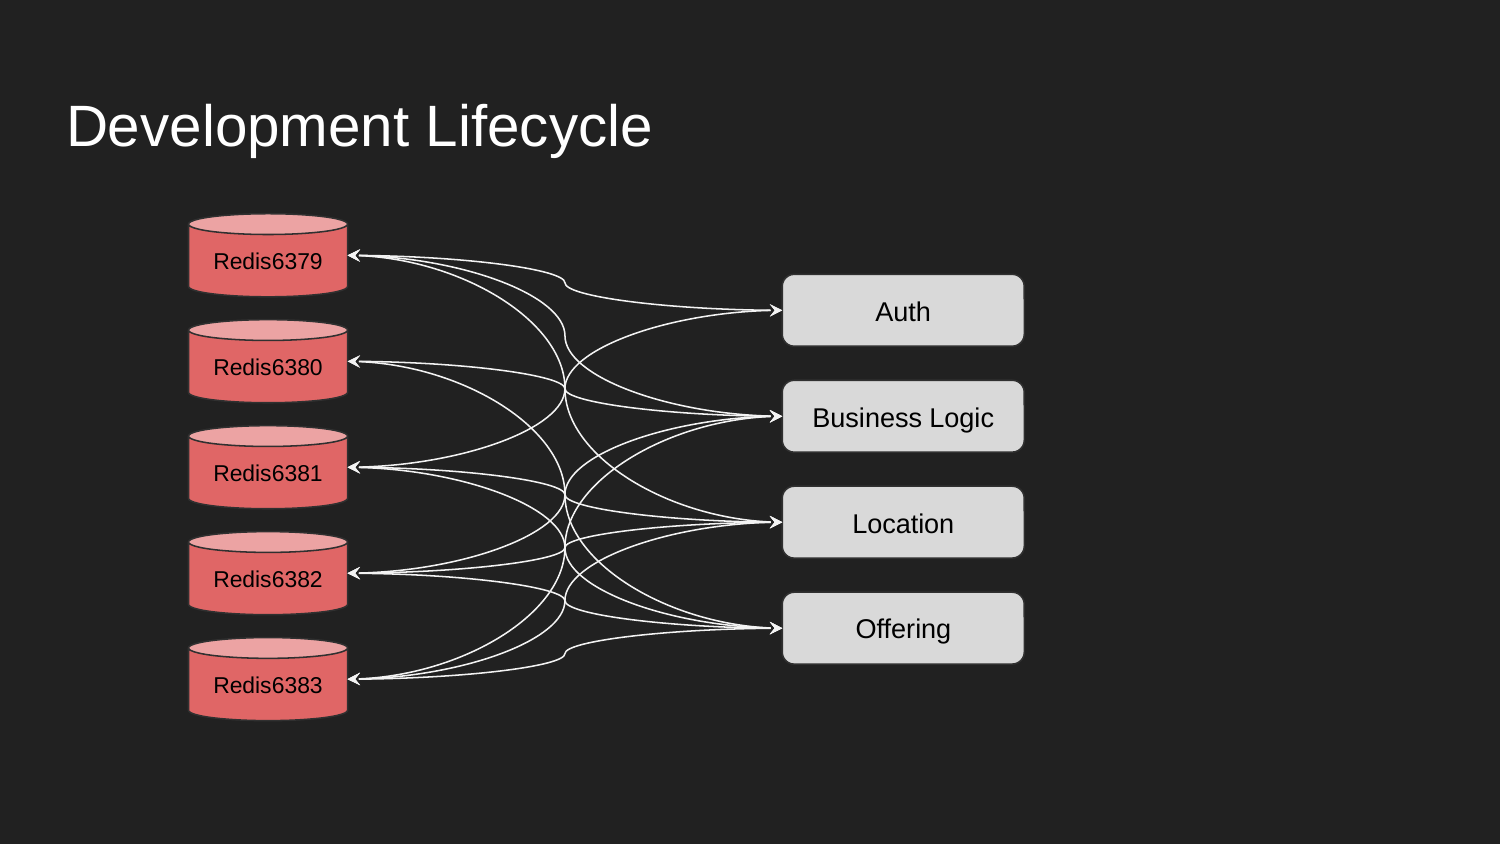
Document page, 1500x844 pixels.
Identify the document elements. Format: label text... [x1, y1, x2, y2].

text_box Redis6382 [188, 543, 348, 615]
title Development Lifecycle [51, 72, 1449, 167]
text_box Auth [782, 274, 1025, 347]
text_box Redis6379 [188, 226, 348, 297]
text_box Redis6383 [188, 649, 348, 721]
text_box Location [782, 486, 1025, 559]
text_box Offering [782, 592, 1025, 665]
text_box Redis6380 [188, 332, 348, 403]
text_box Redis6381 [188, 438, 348, 509]
text_box Business Logic [782, 380, 1025, 453]
